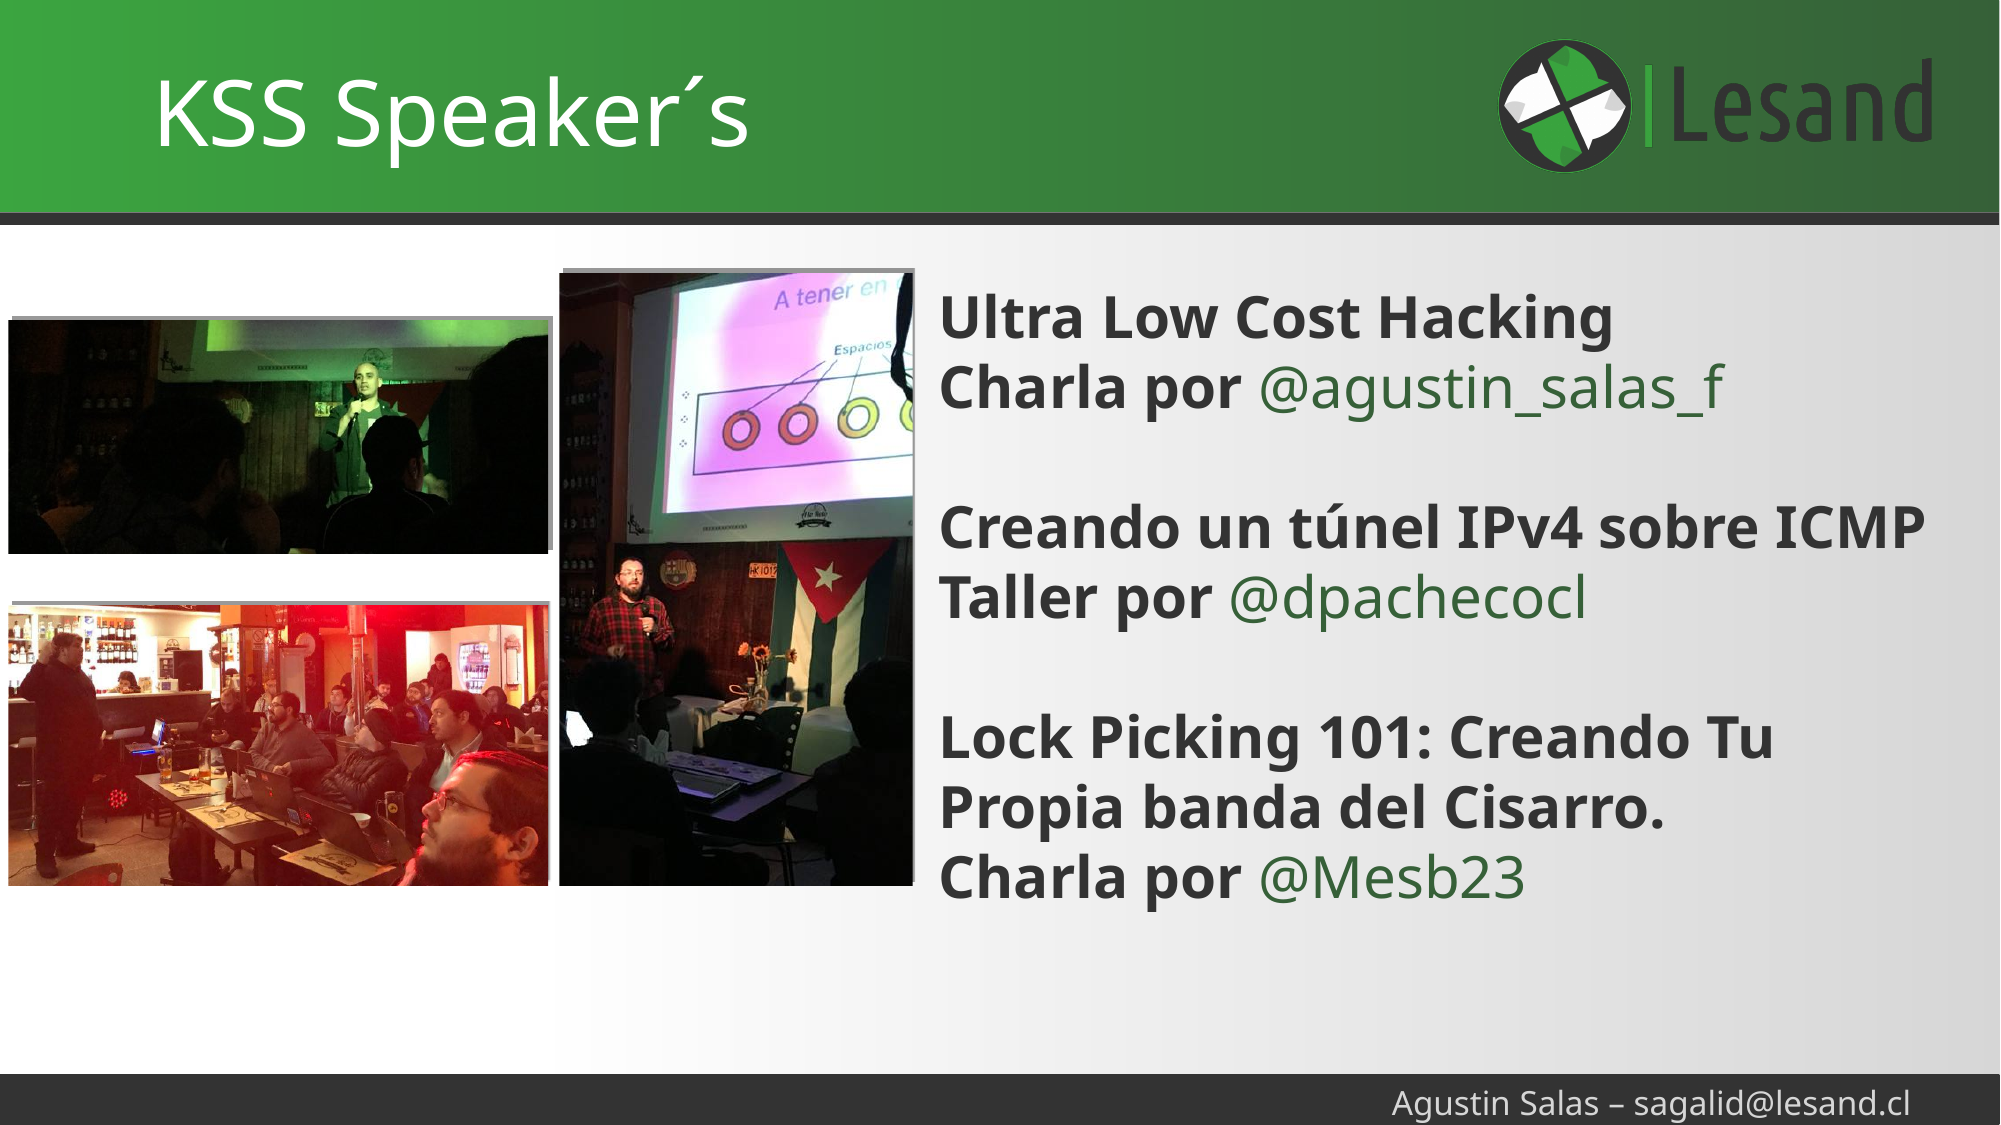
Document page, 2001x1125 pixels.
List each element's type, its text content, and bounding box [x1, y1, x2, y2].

picture [8, 605, 549, 886]
picture [1479, 26, 1996, 186]
picture [559, 273, 913, 886]
text_box Ultra Low Cost Hacking Charla por @agustin_salas_f Creando un túnel IPv4 sobre ICMP Taller por @dpachecocl Lock Picking 101: Creando Tu Propia banda del Cisarro. Charla por @Mesb23 [923, 273, 1966, 918]
text_box KSS Speaker´s [137, 59, 1863, 174]
picture [8, 320, 549, 554]
